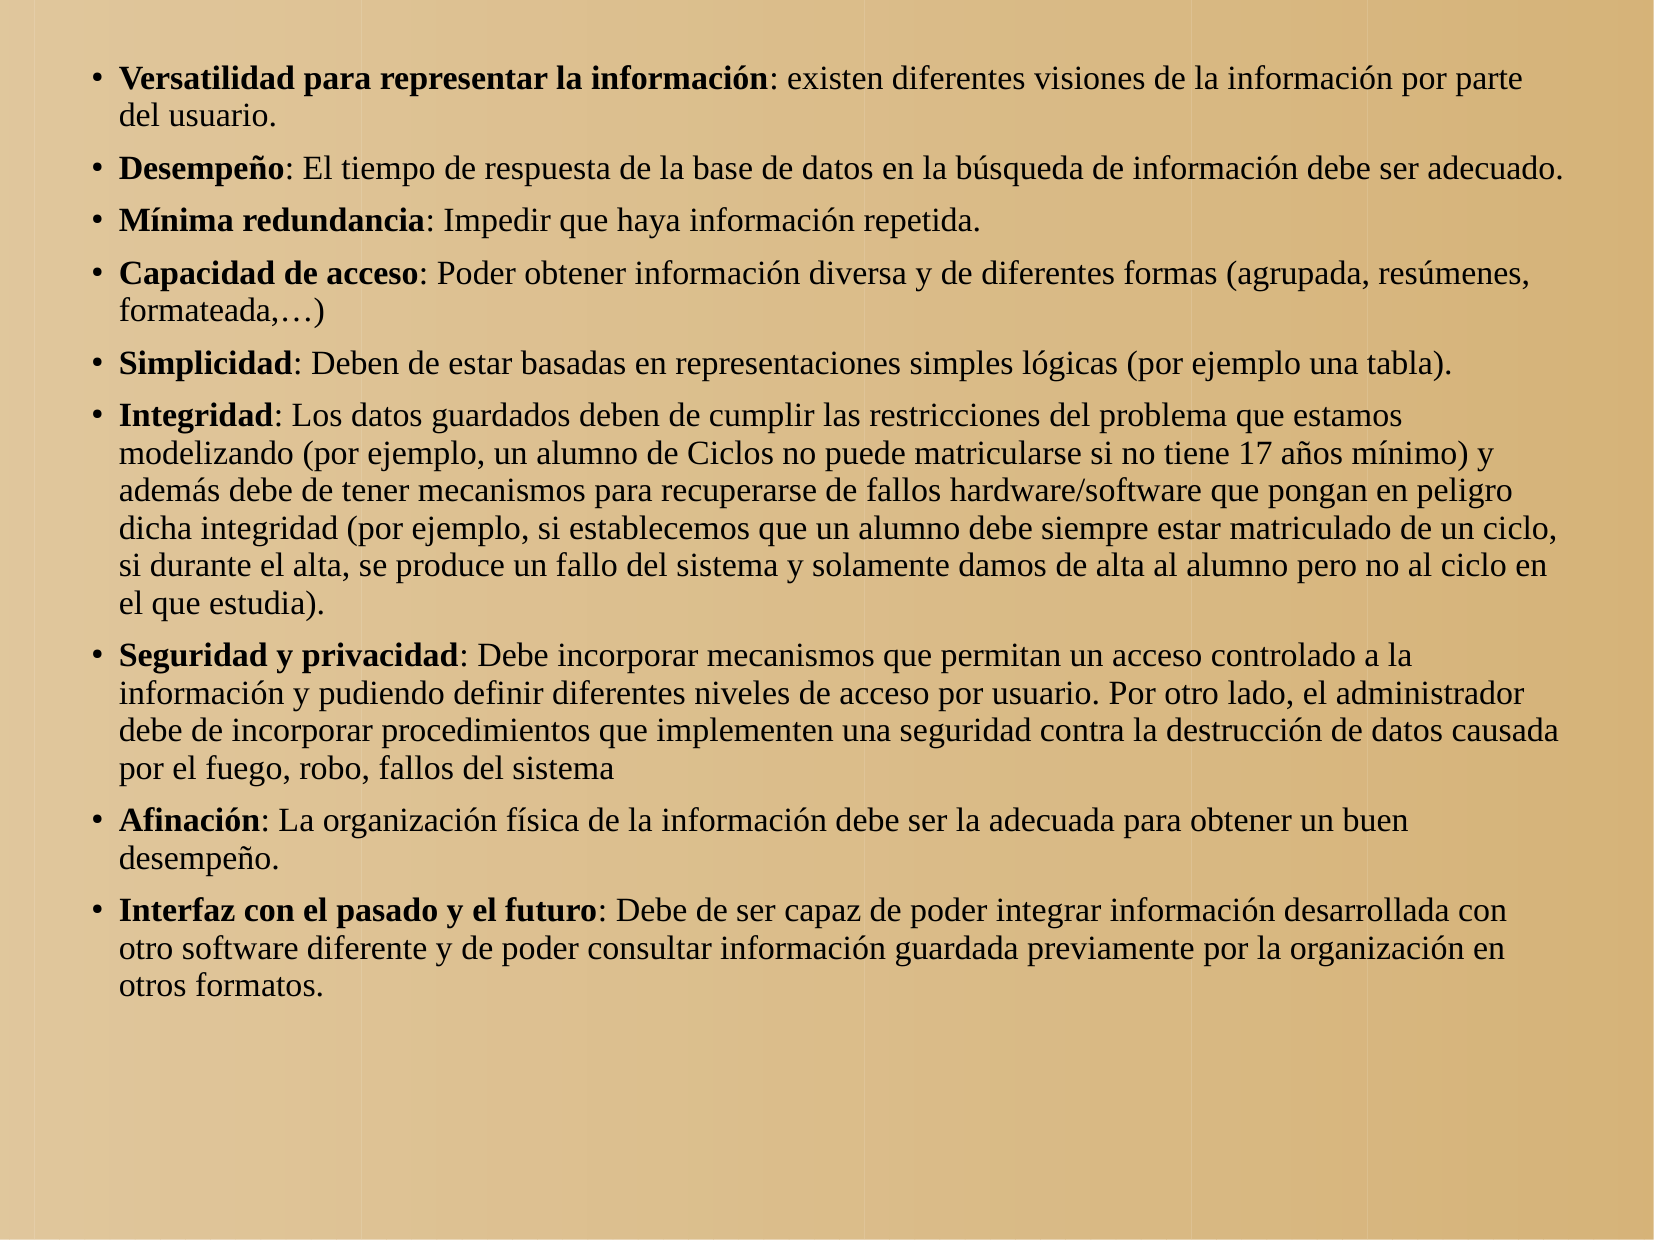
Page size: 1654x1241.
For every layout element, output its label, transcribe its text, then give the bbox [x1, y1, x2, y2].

list Versatilidad para representar la información: existen diferentes visiones de la información por parte del usuario. Desempeño: El tiempo de respuesta de la base de datos en la búsqueda de información debe ser adecuado. Mínima redundancia: Impedir que haya información repetida. Capacidad de acceso: Poder obtener información diversa y de diferentes formas (agrupada, resúmenes, formateada,…) Simplicidad: Deben de estar basadas en representaciones simples lógicas (por ejemplo una tabla). Integridad: Los datos guardados deben de cumplir las restricciones del problema que estamos modelizando (por ejemplo, un alumno de Ciclos no puede matricularse si no tiene 17 años mínimo) y además debe de tener mecanismos para recuperarse de fallos hardware/software que pongan en peligro dicha integridad (por ejemplo, si establecemos que un alumno debe siempre estar matriculado de un ciclo, si durante el alta, se produce un fallo del sistema y solamente damos de alta al alumno pero no al ciclo en el que estudia). Seguridad y privacidad: Debe incorporar mecanismos que permitan un acceso controlado a la información y pudiendo definir diferentes niveles de acceso por usuario. Por otro lado, el administrador debe de incorporar procedimientos que implementen una seguridad contra la destrucción de datos causada por el fuego, robo, fallos del sistema Afinación: La organización física de la información debe ser la adecuada para obtener un buen desempeño. Interfaz con el pasado y el futuro: Debe de ser capaz de poder integrar información desarrollada con otro software diferente y de poder consultar información guardada previamente por la organización en otros formatos. [82, 59, 1571, 1010]
